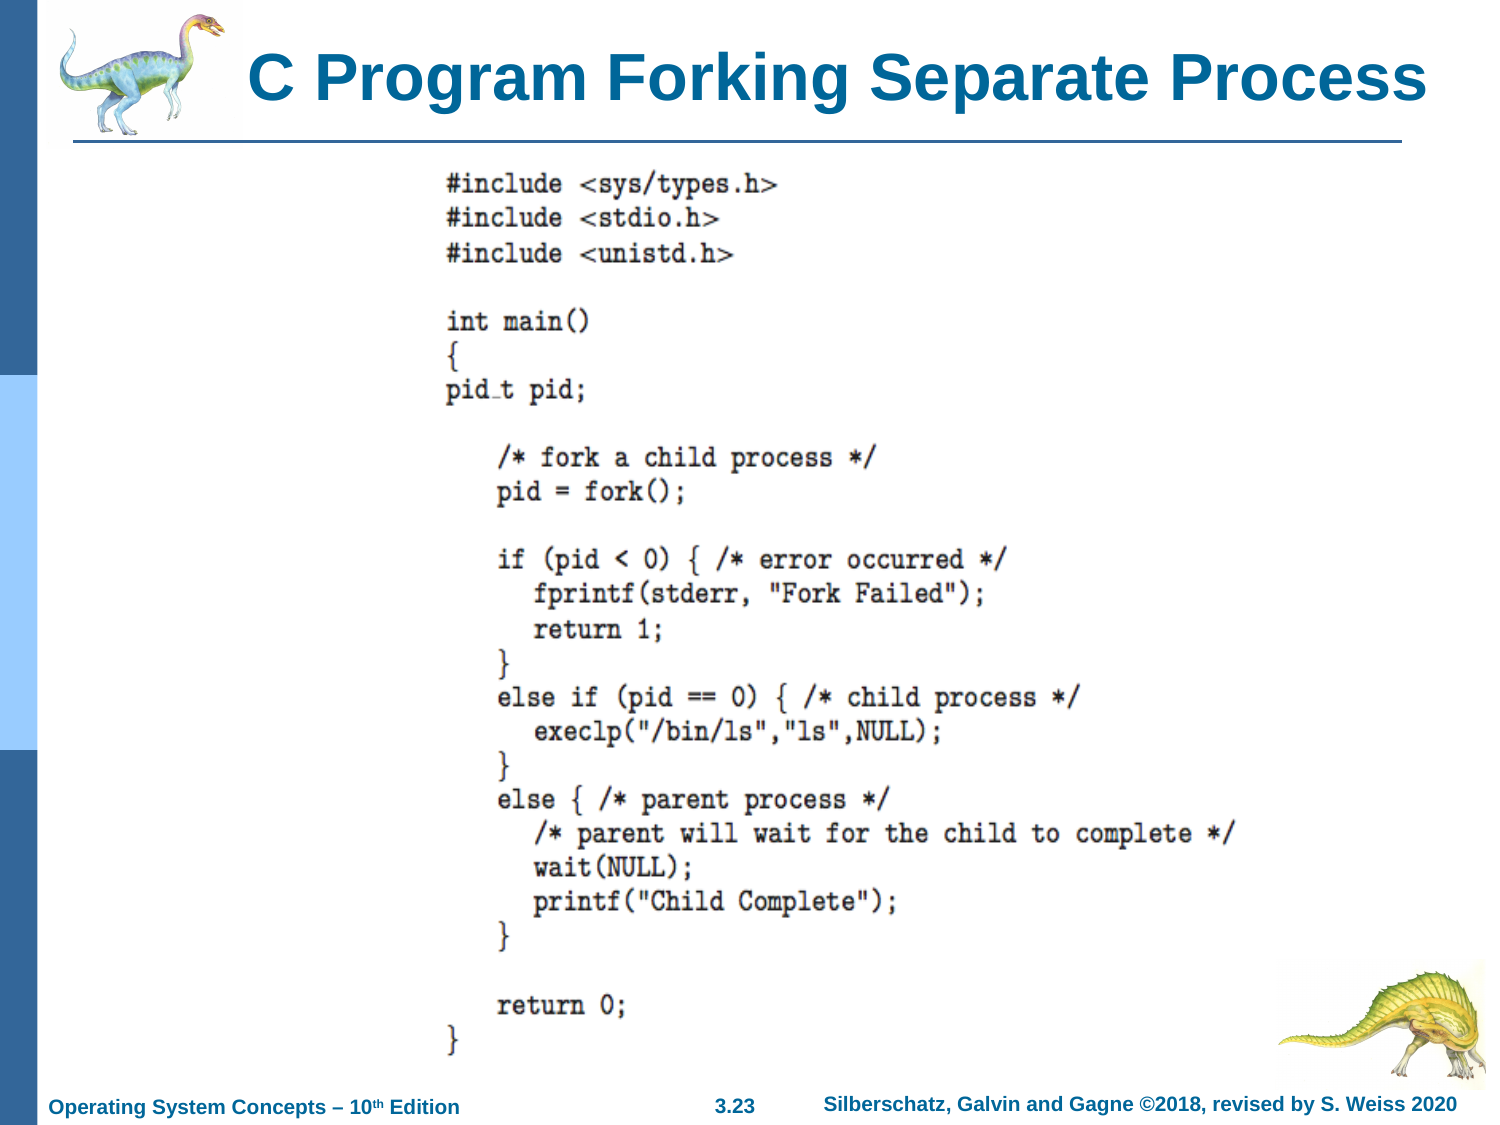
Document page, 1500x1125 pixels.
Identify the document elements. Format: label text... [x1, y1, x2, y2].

picture [284, 159, 1486, 1090]
picture [46, 0, 243, 149]
picture [1140, 1096, 1148, 1101]
title C Program Forking Separate Process [163, 26, 1500, 122]
